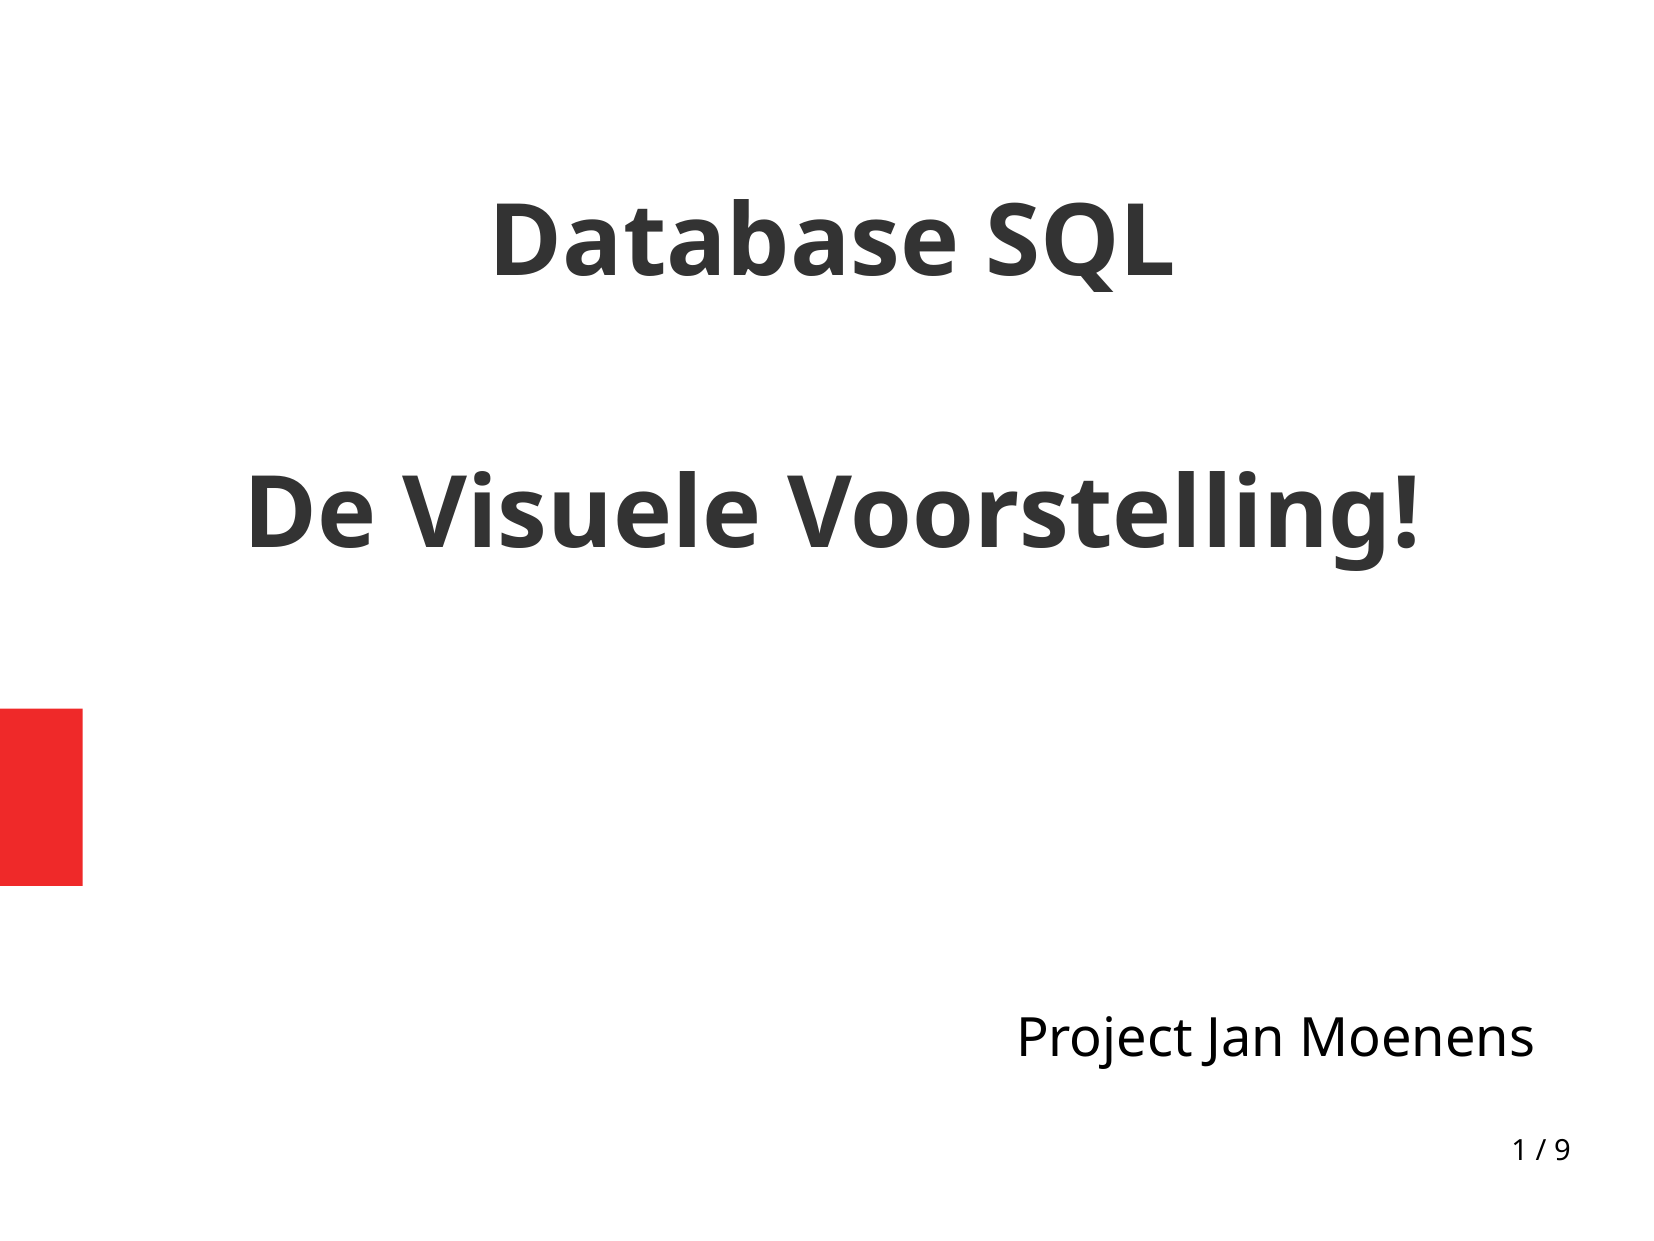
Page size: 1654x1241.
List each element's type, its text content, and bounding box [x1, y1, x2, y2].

title [129, 437, 1536, 710]
subtitle Project Jan Moenens [129, 992, 1536, 1154]
title Database SQL De Visuele Voorstelling! [129, 168, 1536, 437]
